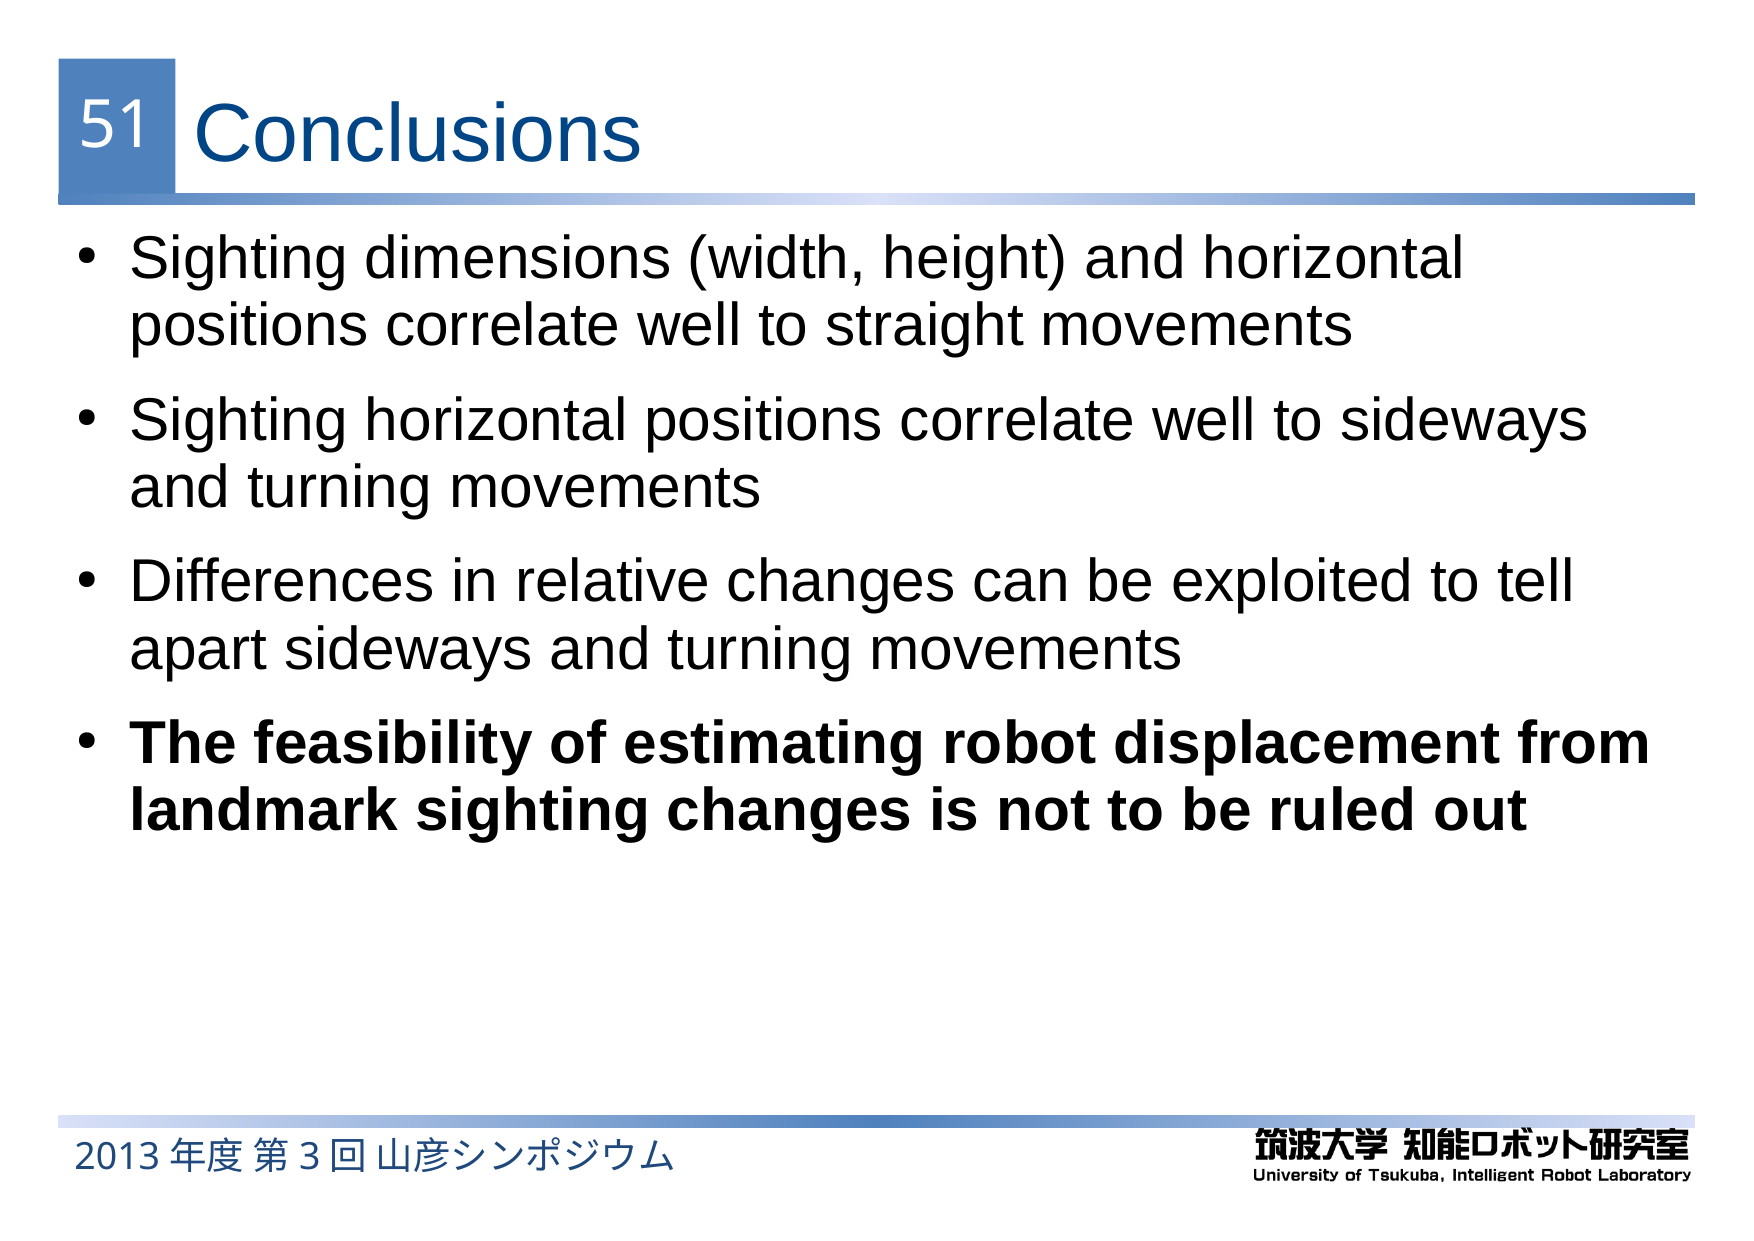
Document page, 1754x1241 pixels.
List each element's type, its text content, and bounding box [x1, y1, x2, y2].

picture [1252, 1127, 1691, 1182]
title Conclusions [193, 61, 1651, 205]
list Sighting dimensions (width, height) and horizontal positions correlate well to straight movements Sighting horizontal positions correlate well to sideways and turning movements Differences in relative changes can be exploited to tell apart sideways and turning movements The feasibility of estimating robot displacement from landmark sighting changes is not to be ruled out [58, 223, 1696, 876]
